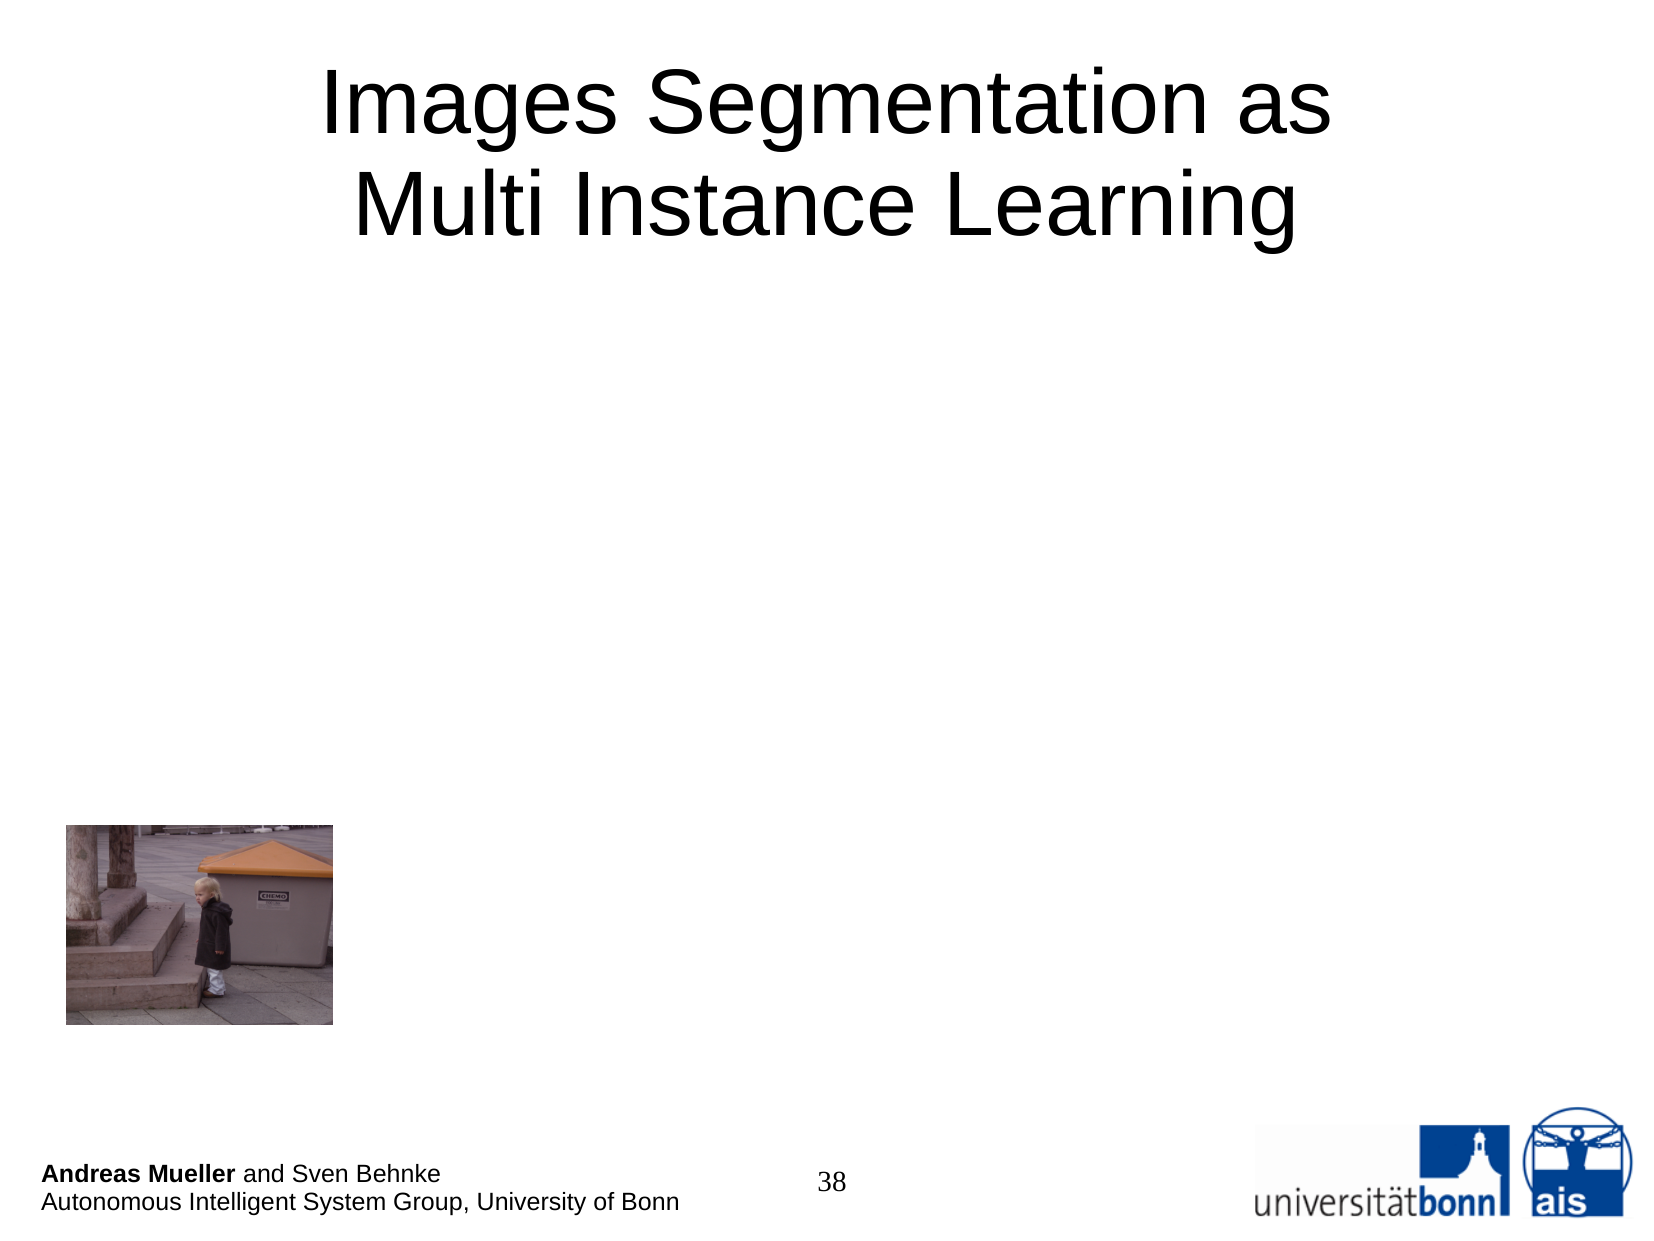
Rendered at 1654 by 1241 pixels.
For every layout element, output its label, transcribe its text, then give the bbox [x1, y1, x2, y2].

title Images Segmentation as Multi Instance Learning [82, 49, 1571, 257]
picture [1255, 1106, 1635, 1220]
picture [66, 825, 333, 1025]
